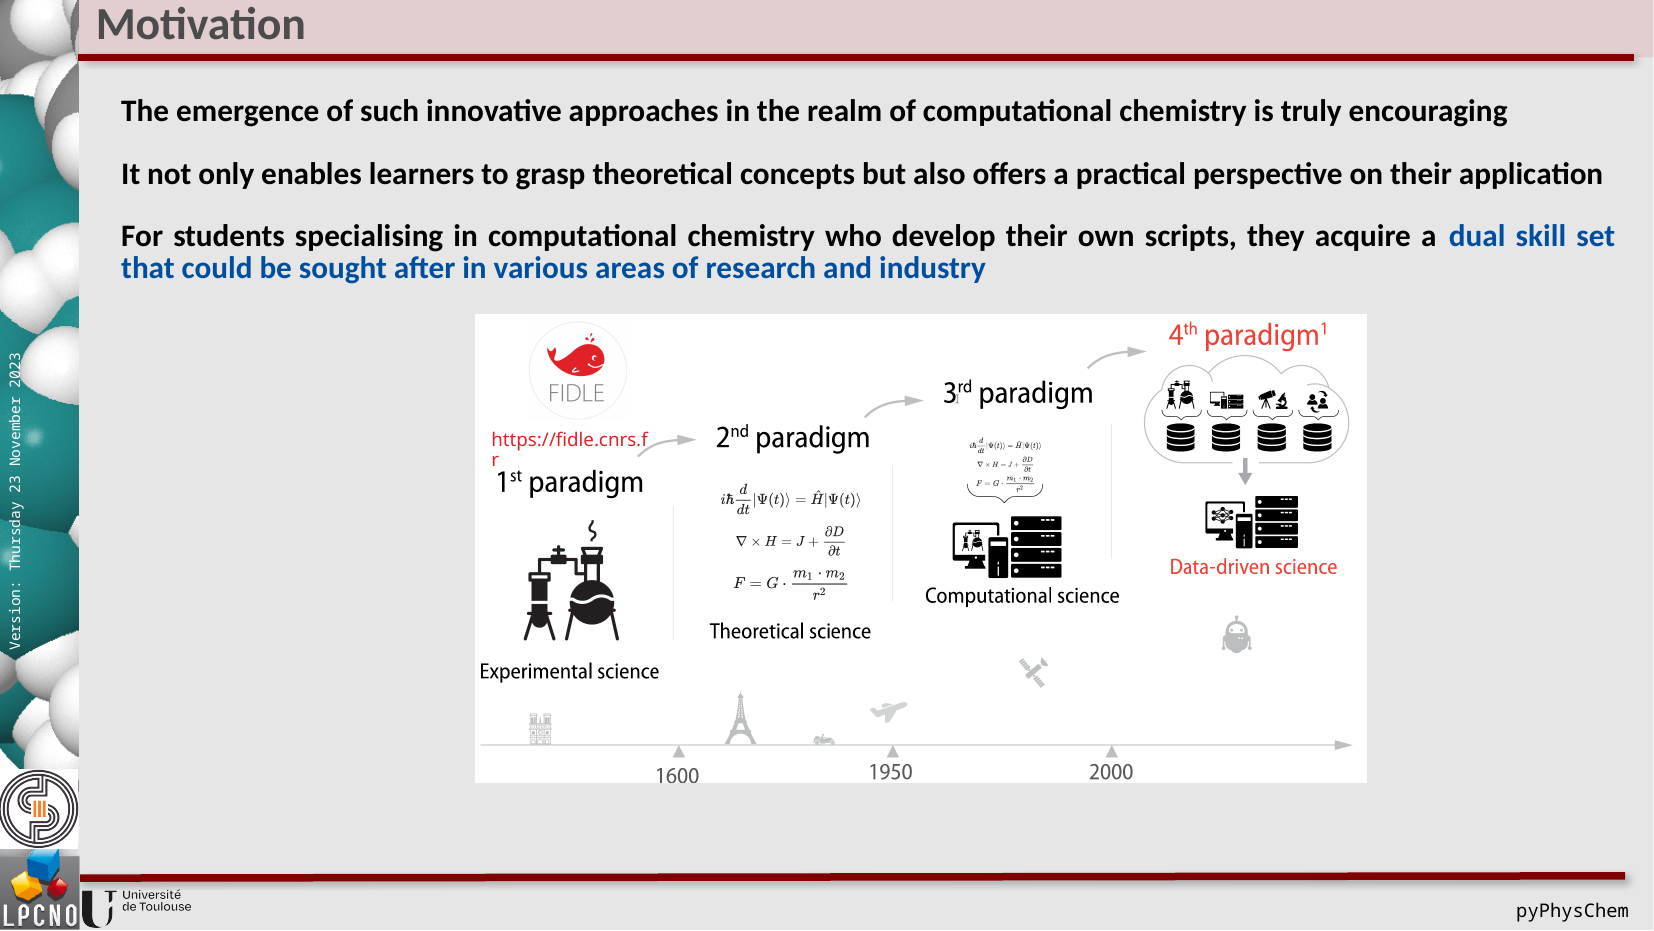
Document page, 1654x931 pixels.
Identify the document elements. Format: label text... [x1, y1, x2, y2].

picture [475, 314, 1367, 783]
text_box https://fidle.cnrs.fr [476, 418, 667, 479]
title Motivation [78, 0, 1654, 58]
text_box The emergence of such innovative approaches in the realm of computational chemistry is truly encouraging It not only enables learners to grasp theoretical concepts but also offers a practical perspective on their application For students specialising in computational chemistry who develop their own scripts, they acquire a dual skill set that could be sought after in various areas of research and industry [106, 91, 1631, 294]
picture [0, 0, 80, 930]
picture [82, 889, 191, 928]
